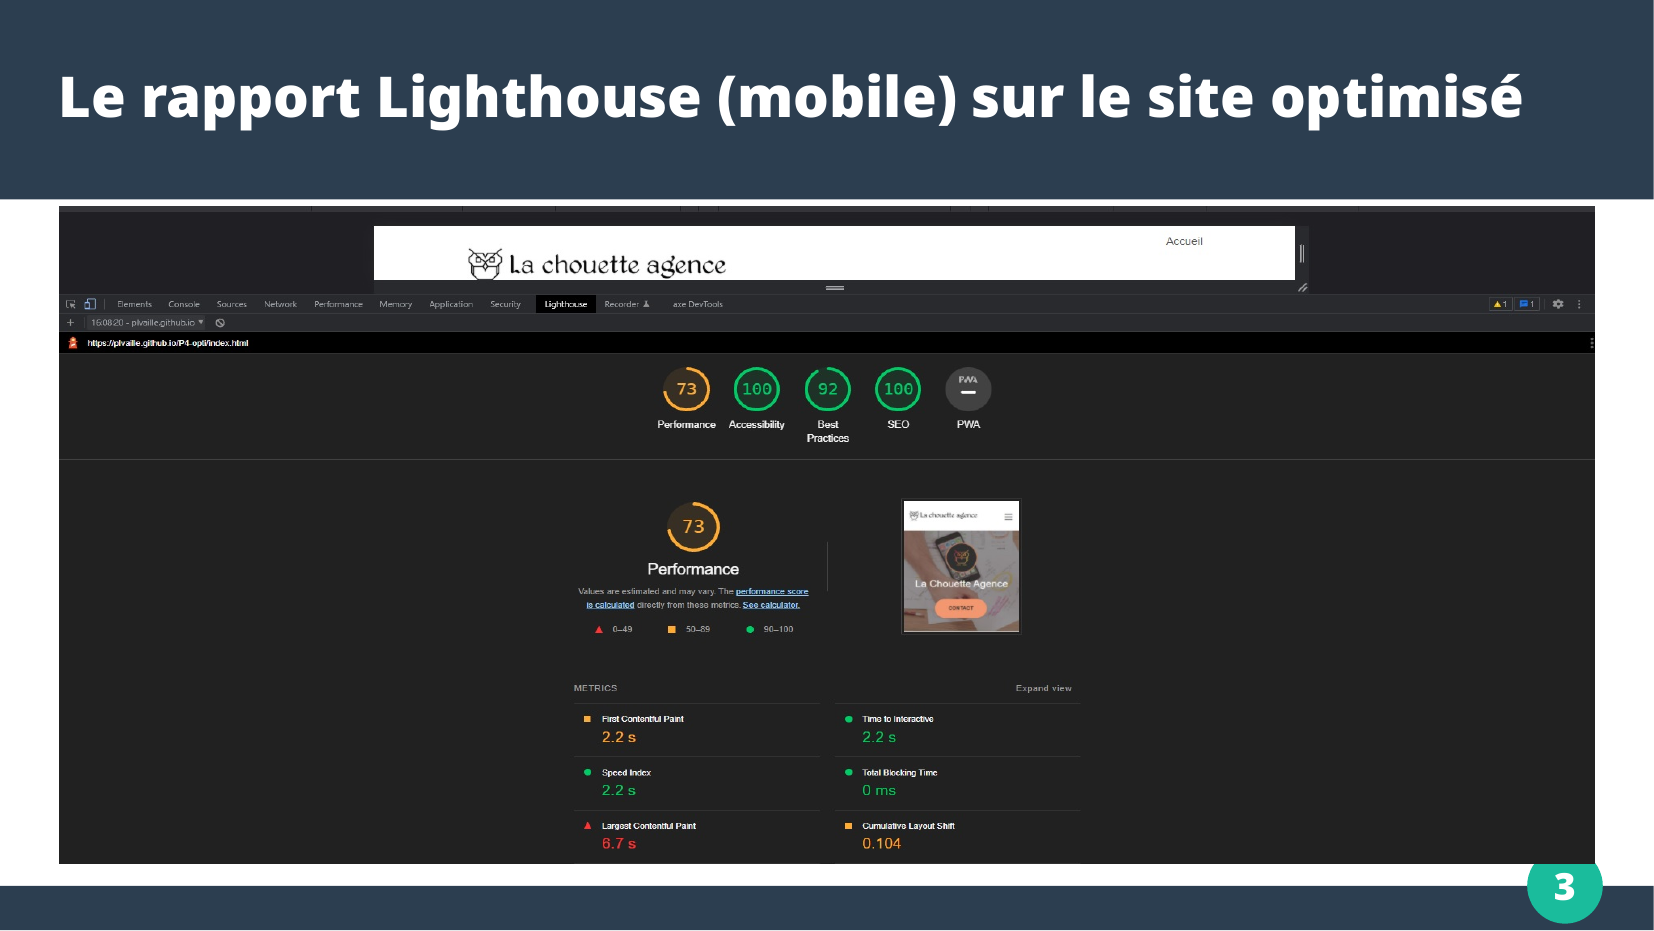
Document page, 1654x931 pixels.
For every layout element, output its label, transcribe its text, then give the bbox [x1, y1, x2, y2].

title Le rapport Lighthouse (mobile) sur le site optimisé [59, 37, 1595, 156]
picture [59, 206, 1595, 864]
